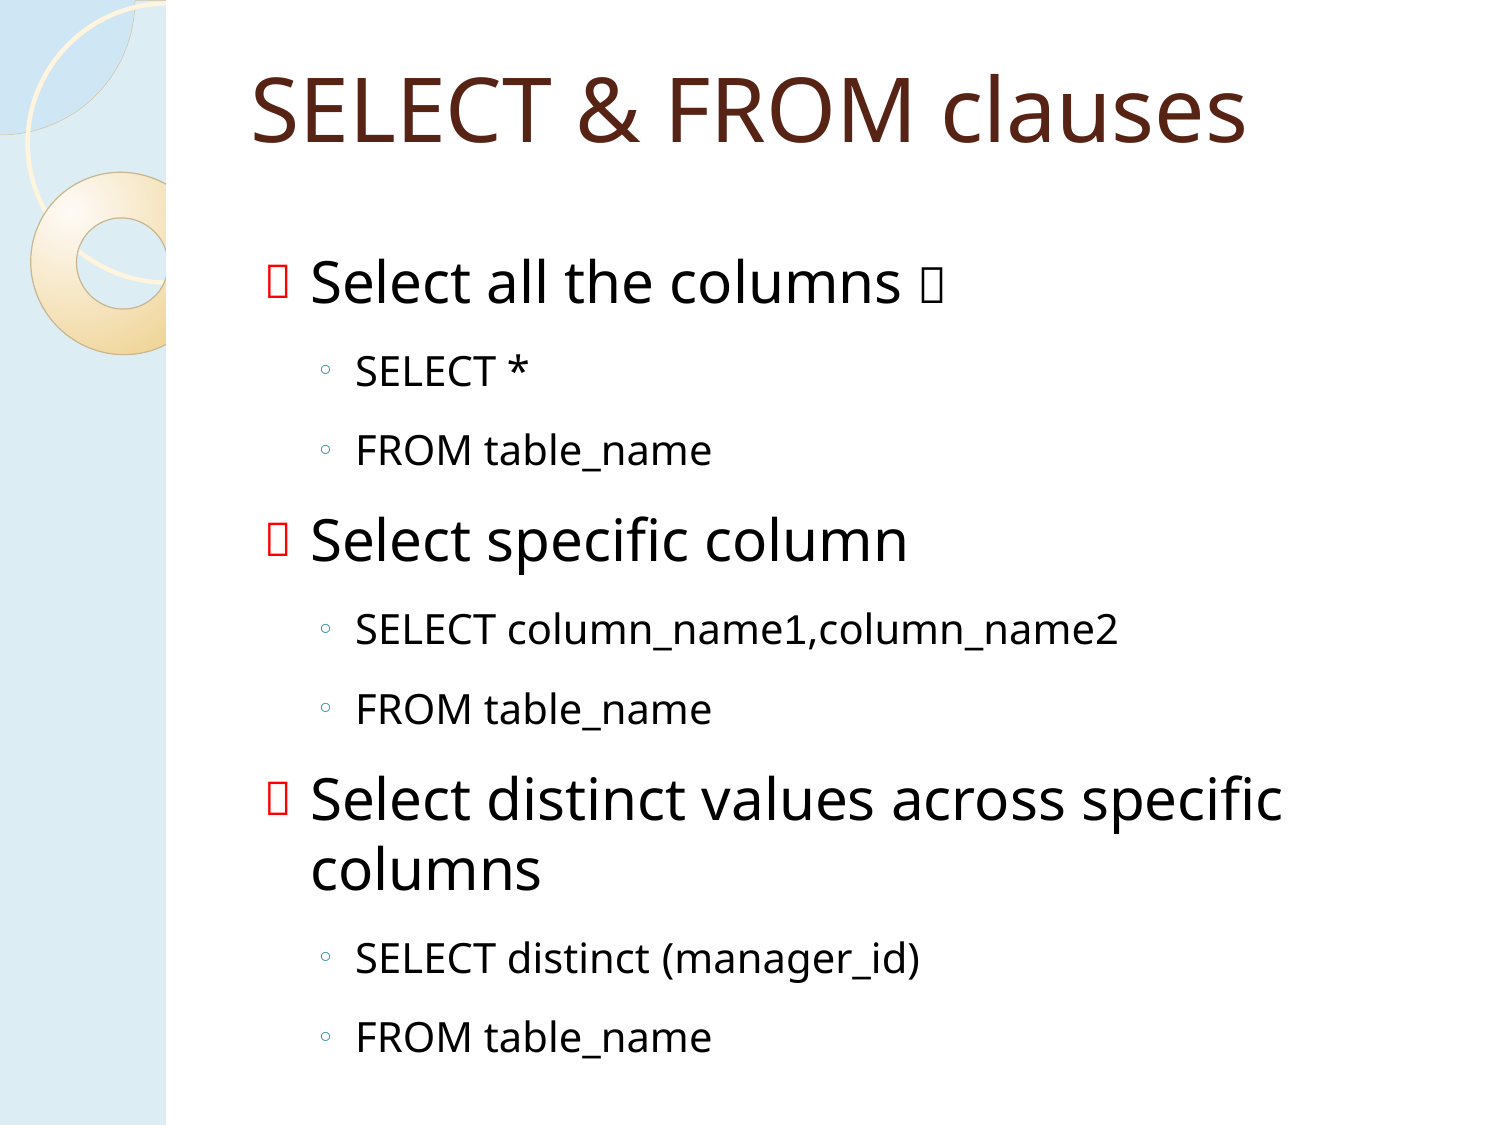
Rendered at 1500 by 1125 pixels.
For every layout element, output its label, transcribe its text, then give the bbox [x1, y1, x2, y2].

title SELECT & FROM clauses [235, 45, 1466, 233]
list Select all the columns  SELECT * FROM table_name Select specific column SELECT column_name1,column_name2 FROM table_name Select distinct values across specific columns SELECT distinct (manager_id) FROM table_name [235, 237, 1466, 1025]
